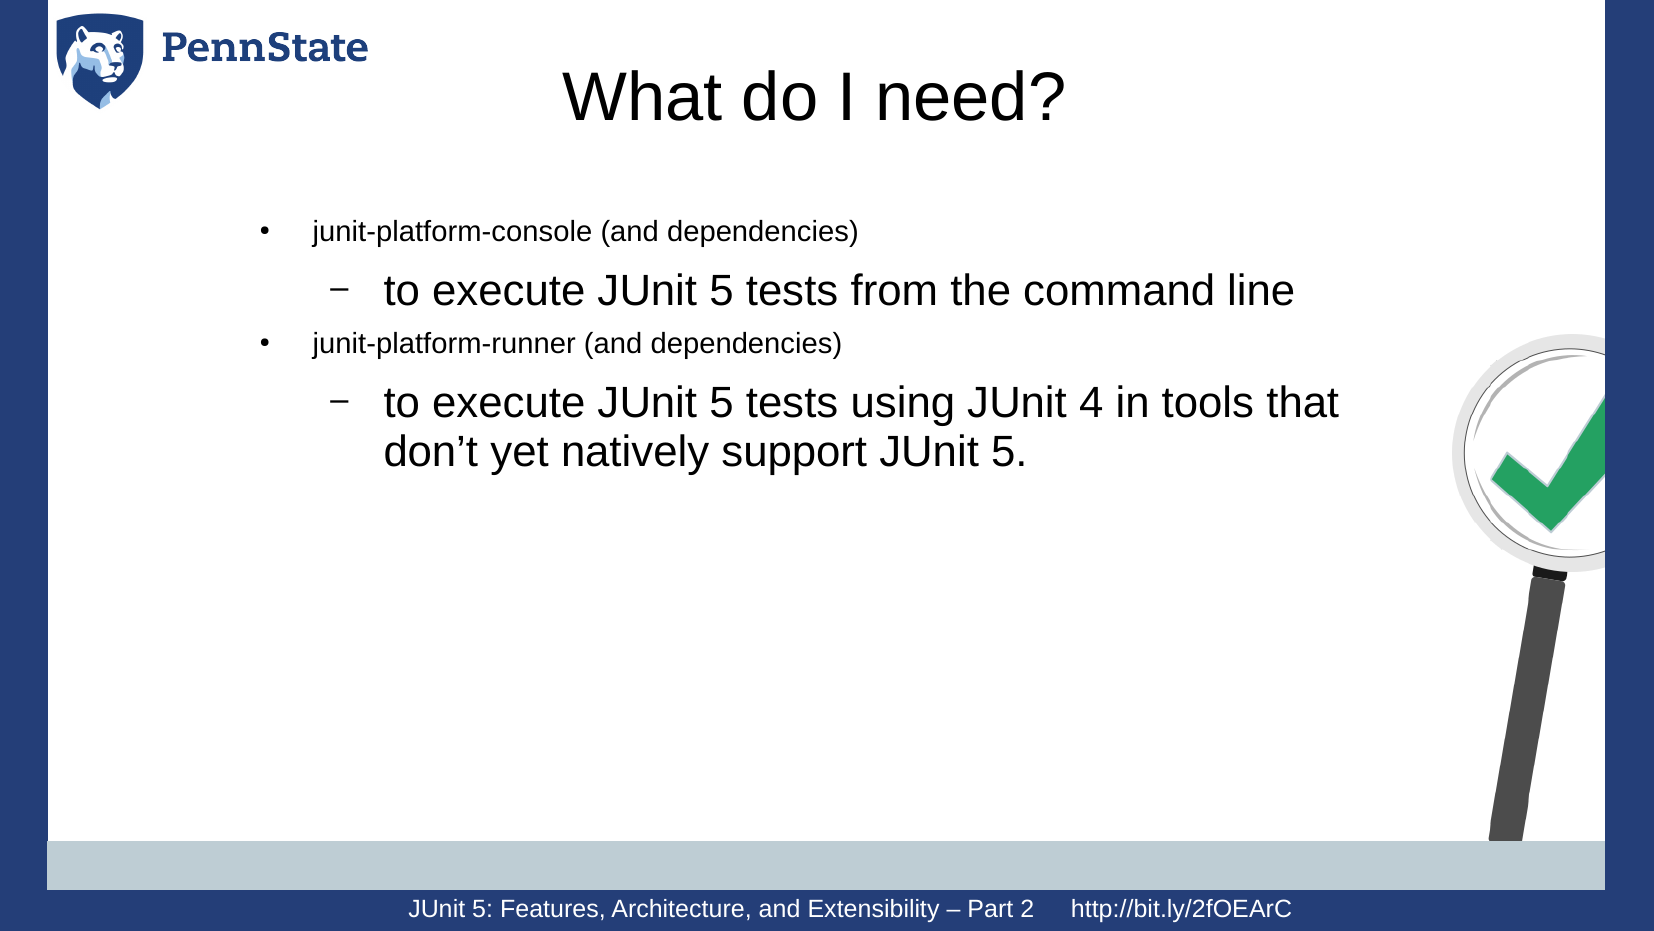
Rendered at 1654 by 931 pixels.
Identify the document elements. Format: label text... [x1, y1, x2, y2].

title What do I need? [60, 19, 1591, 175]
picture [1452, 334, 1605, 841]
list junit-platform-console (and dependencies) to execute JUnit 5 tests from the command line junit-platform-runner (and dependencies) to execute JUnit 5 tests using JUnit 4 in tools that don’t yet natively support JUnit 5. [241, 215, 1412, 711]
picture [48, 0, 411, 152]
